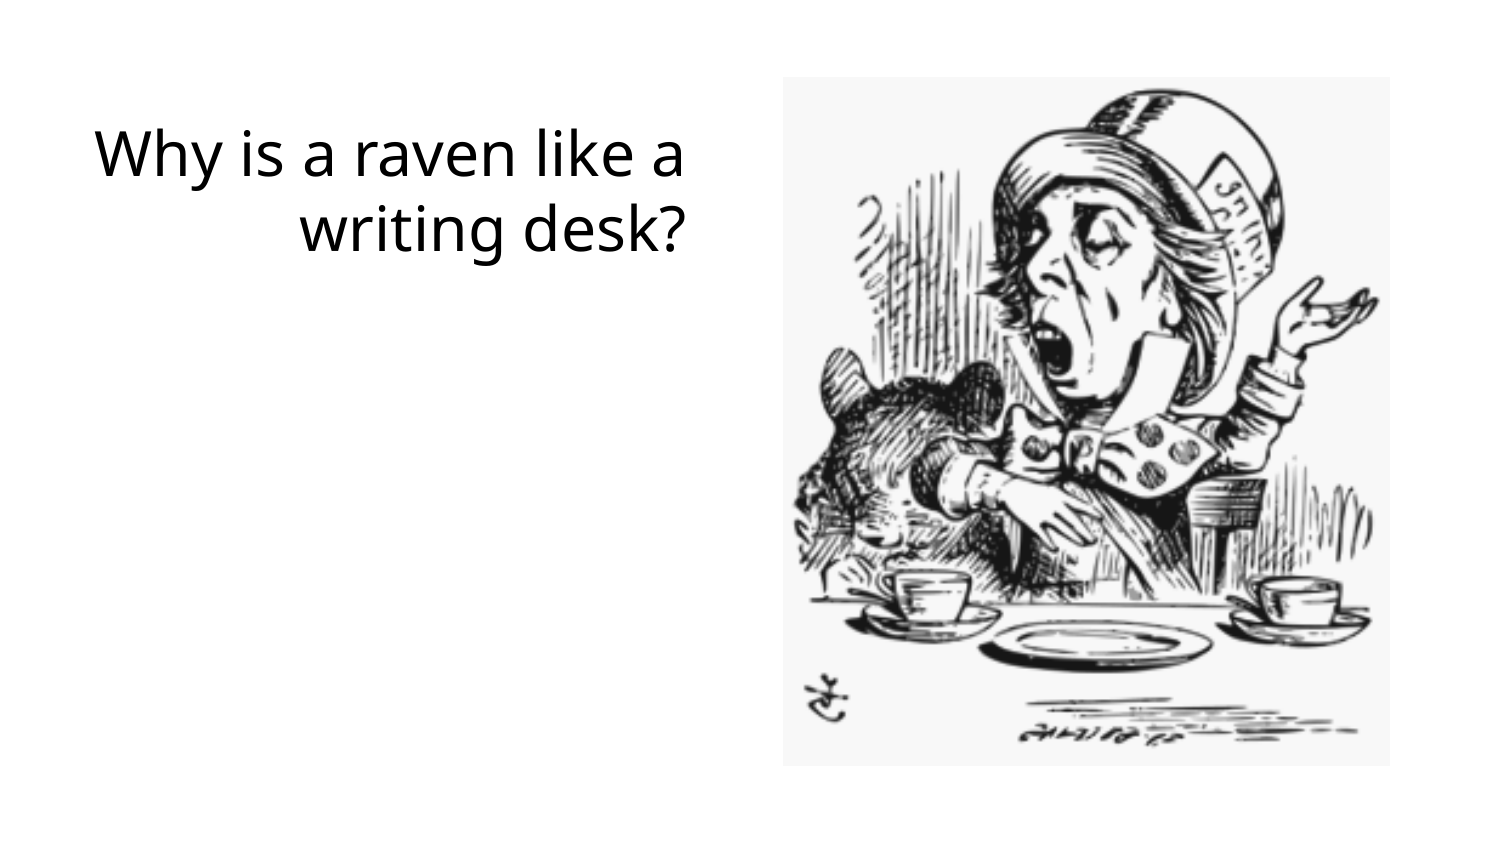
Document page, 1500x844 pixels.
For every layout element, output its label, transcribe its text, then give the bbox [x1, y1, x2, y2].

text_box Why is a raven like a writing desk? [53, 98, 703, 712]
picture [783, 77, 1390, 766]
